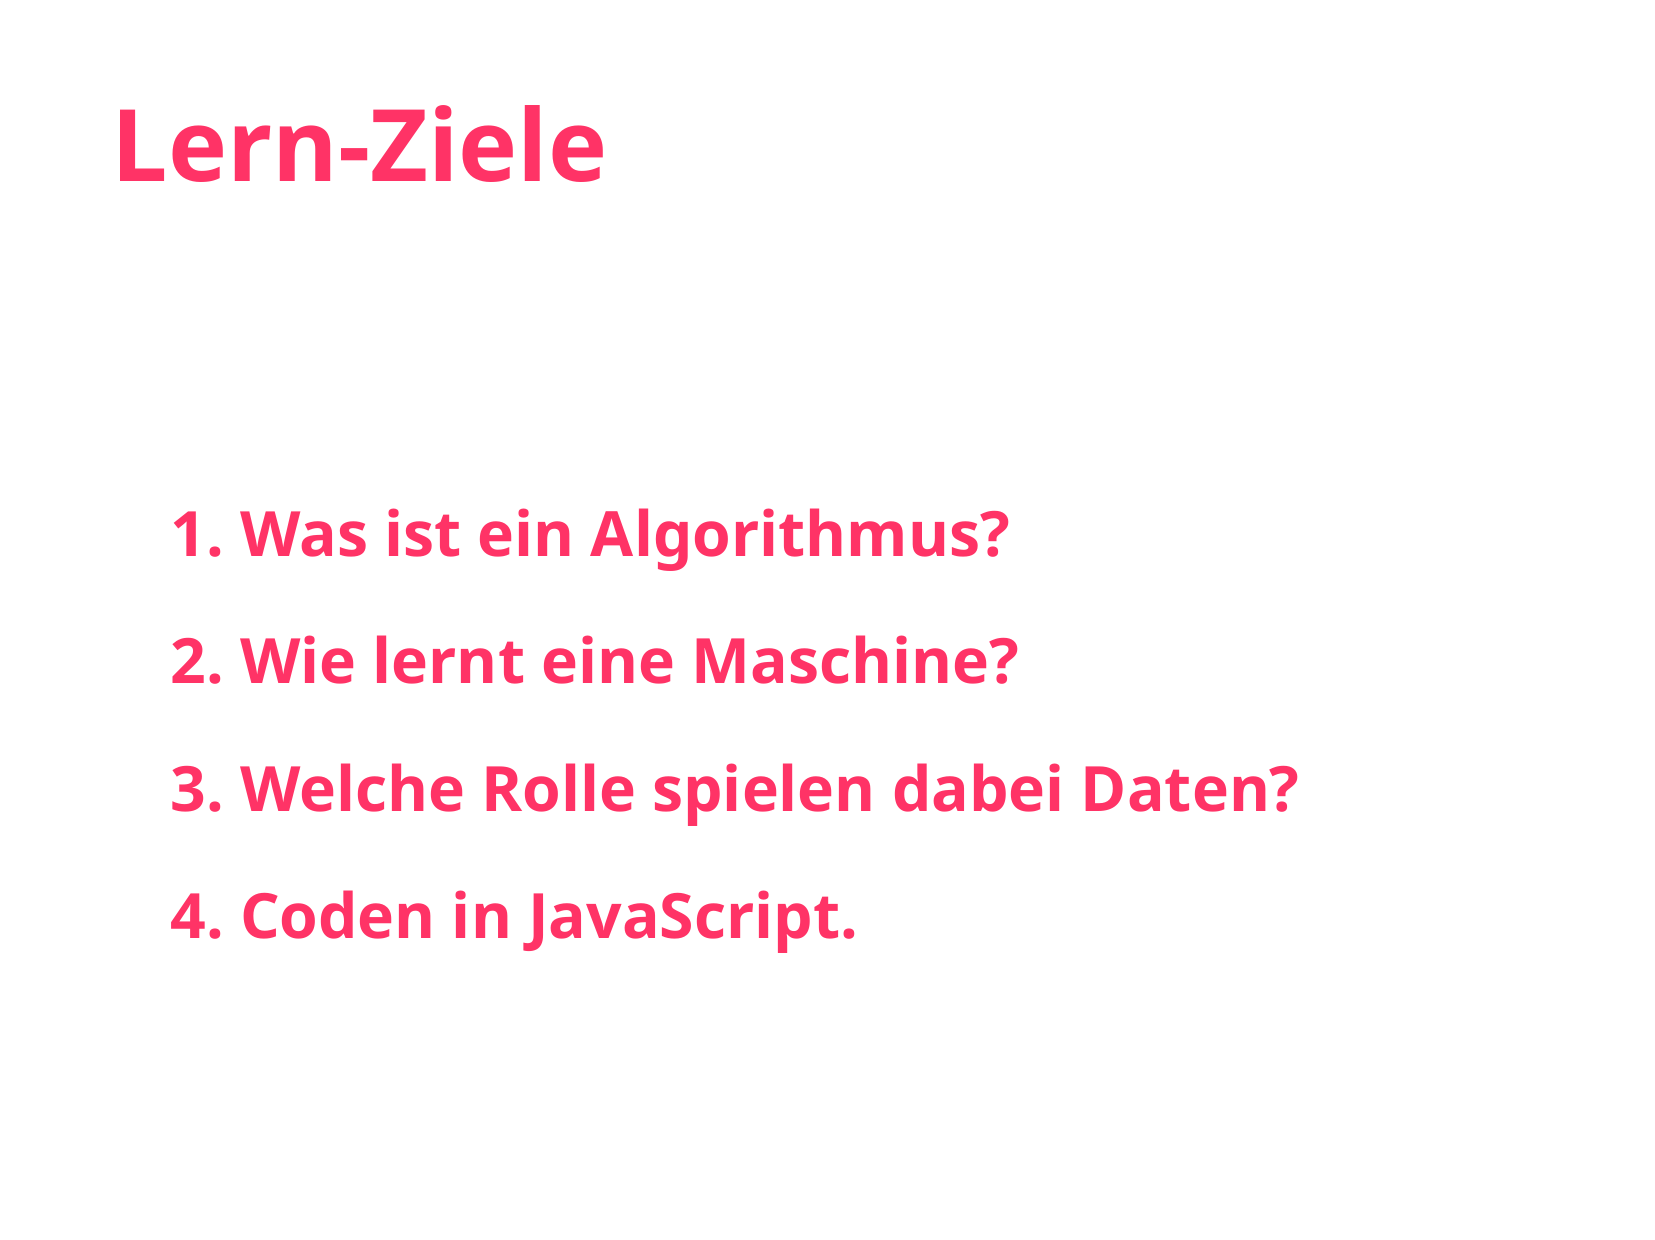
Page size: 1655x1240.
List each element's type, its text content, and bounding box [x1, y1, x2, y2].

title 1. Was ist ein Algorithmus? 2. Wie lernt eine Maschine? 3. Welche Rolle spielen dabei Daten? 4. Coden in JavaScript. [135, 434, 1531, 970]
text_box Lern-Ziele [96, 67, 1447, 195]
